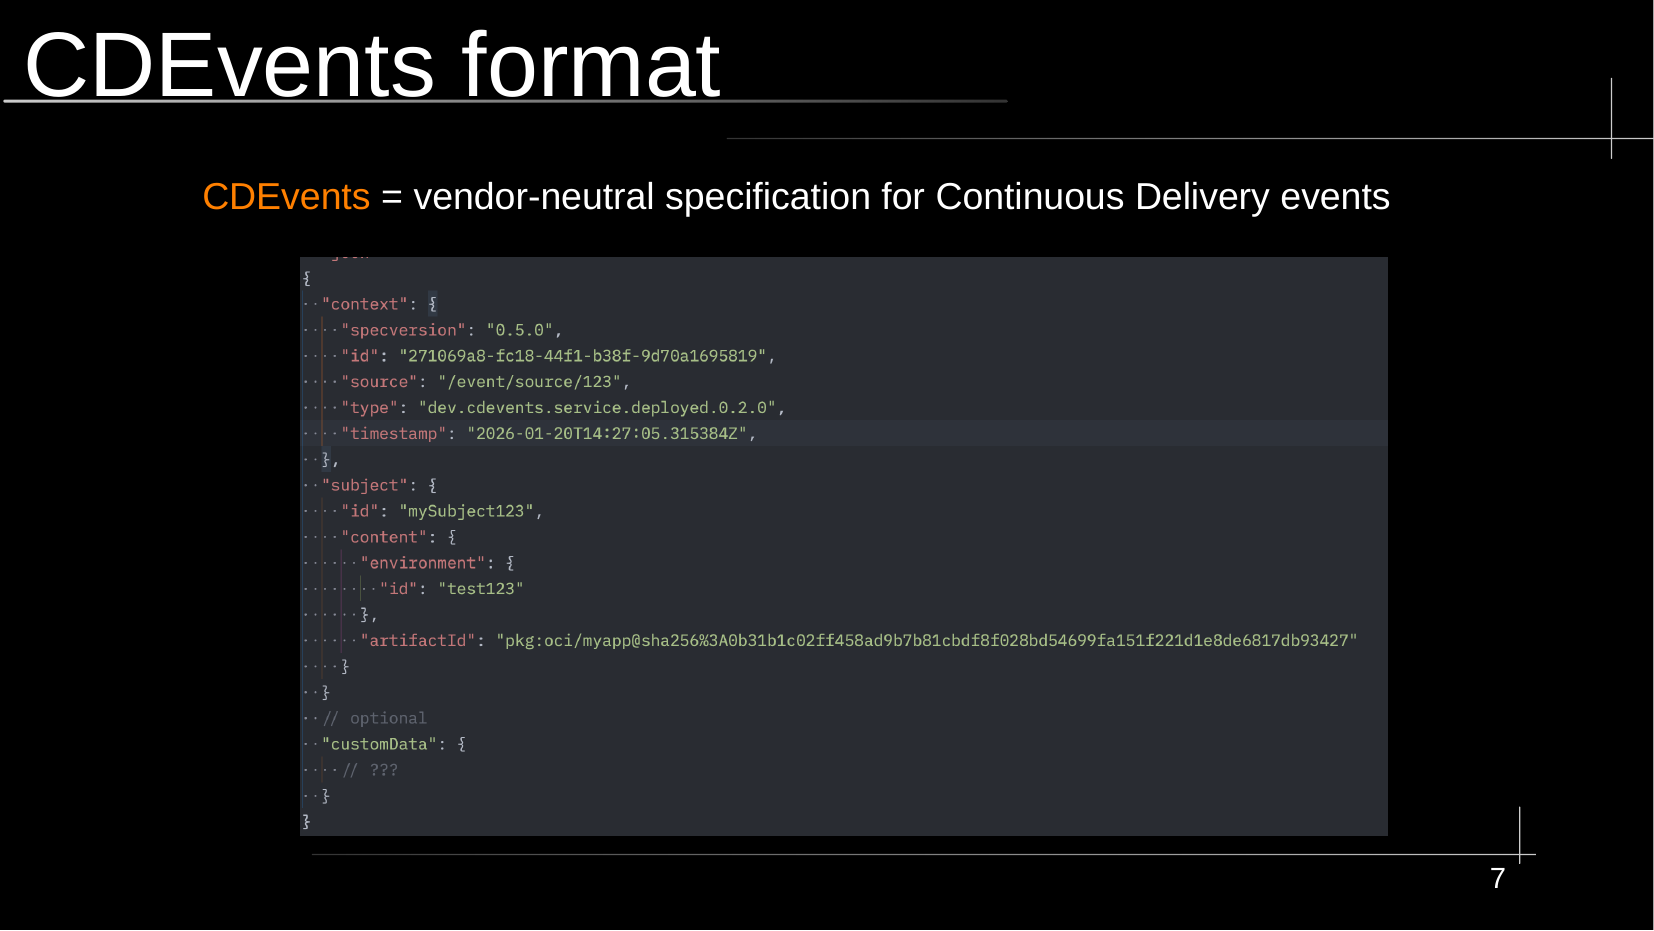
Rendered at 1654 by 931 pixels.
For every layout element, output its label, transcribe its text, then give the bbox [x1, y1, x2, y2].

text_box CDEvents = vendor-neutral specification for Continuous Delivery events [187, 168, 1467, 226]
title CDEvents format [23, 11, 1589, 119]
picture [300, 257, 1388, 836]
